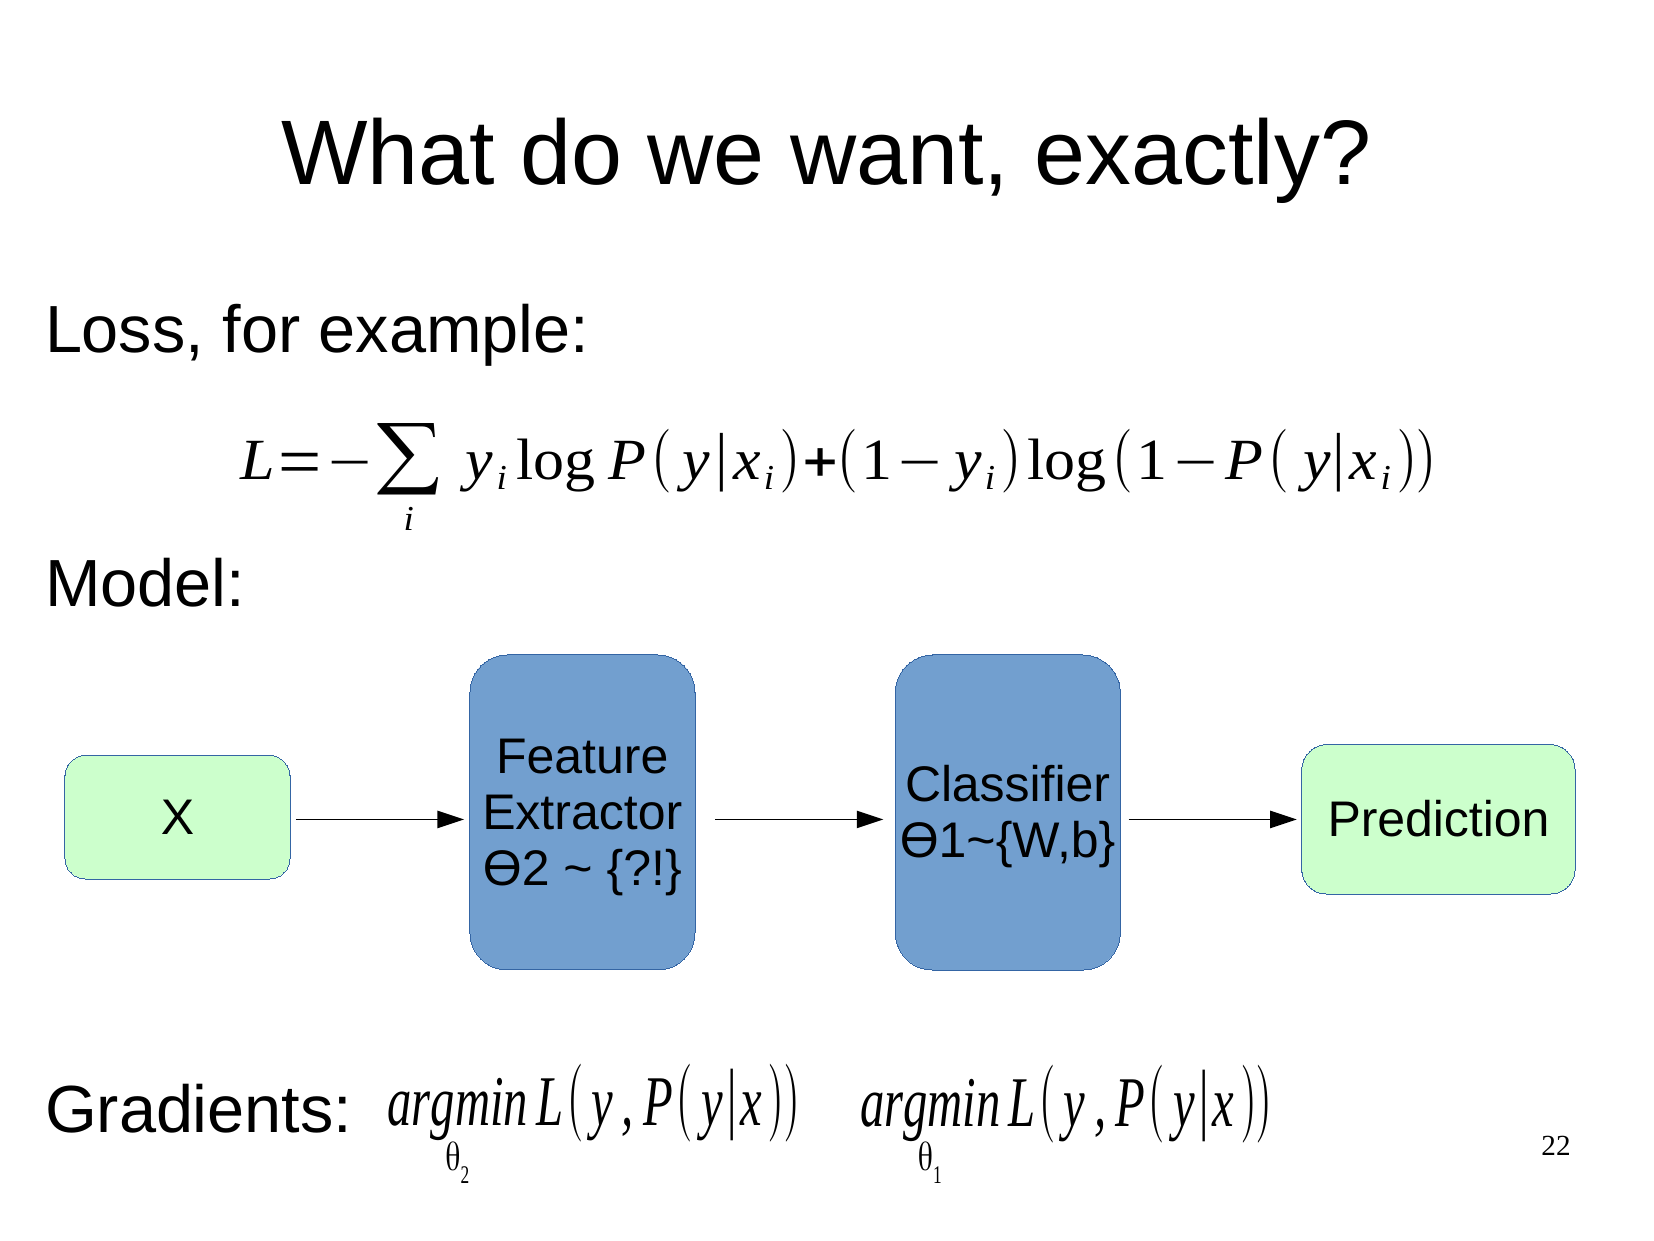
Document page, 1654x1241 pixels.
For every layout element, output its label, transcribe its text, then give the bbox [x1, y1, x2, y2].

chart [375, 1058, 813, 1188]
text_box Model: [45, 532, 676, 635]
text_box Prediction [1301, 744, 1576, 895]
chart [221, 417, 1453, 537]
title What do we want, exactly? [82, 49, 1571, 257]
text_box Loss, for example: [45, 278, 676, 381]
text_box Classifier Ɵ1~{W,b} [895, 654, 1121, 971]
text_box Gradients: [45, 1071, 366, 1147]
text_box X [64, 755, 291, 880]
text_box Feature Extractor Ɵ2 ~ {?!} [469, 654, 696, 970]
chart [847, 1058, 1285, 1188]
